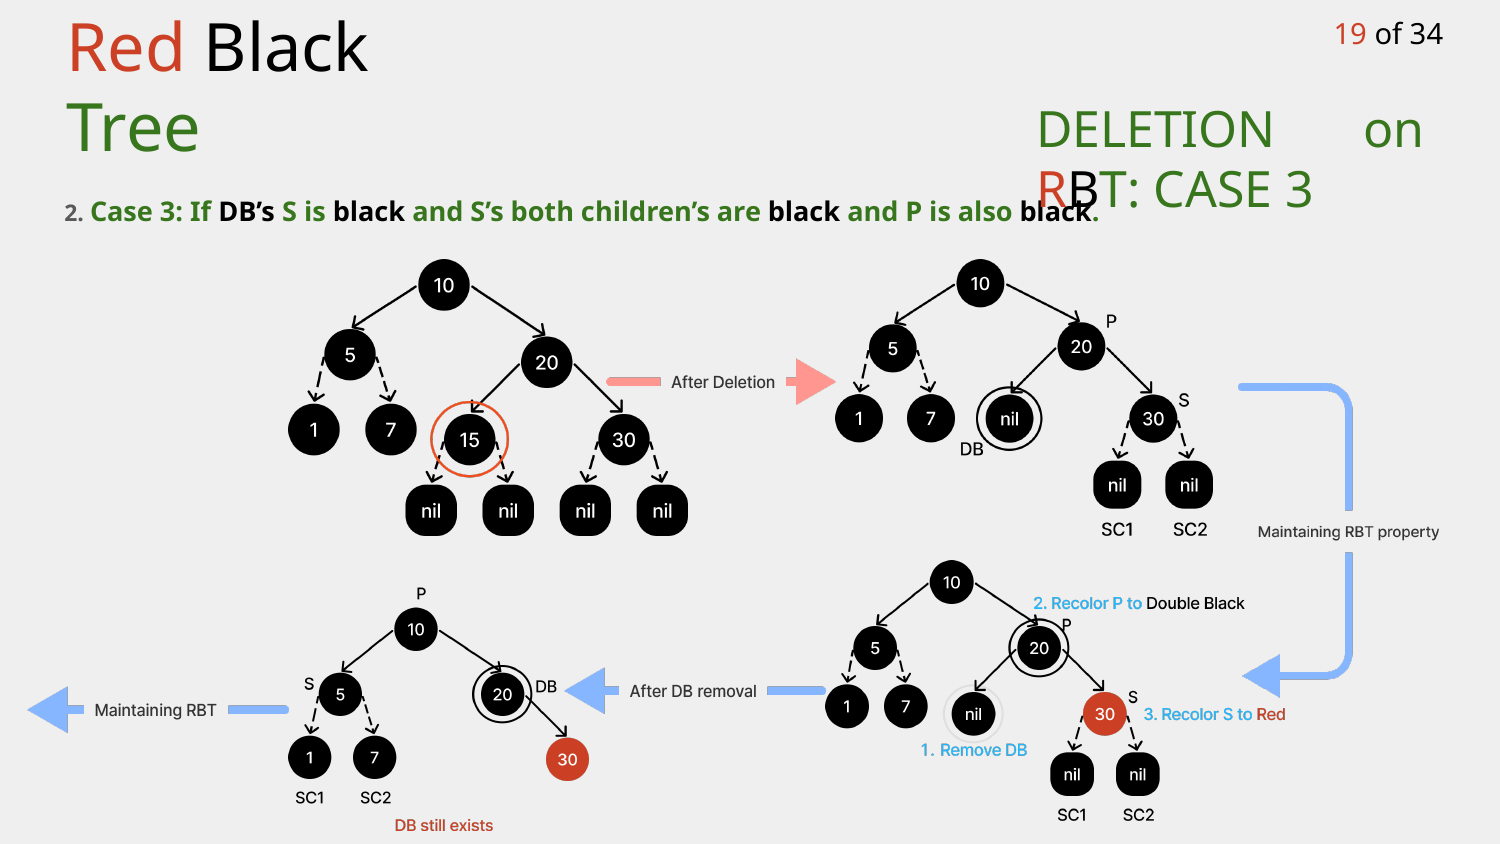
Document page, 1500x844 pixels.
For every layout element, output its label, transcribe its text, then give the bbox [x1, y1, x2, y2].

picture [27, 383, 1449, 831]
text_box 2. Case 3: If DB’s S is black and S’s both children’s are black and P is also black. [49, 179, 1468, 242]
picture [288, 259, 1213, 536]
text_box DELETION on RBT: CASE 3 [1021, 82, 1440, 233]
text_box 19 of 34 [1318, 0, 1500, 65]
title Red Black Tree [51, 93, 437, 179]
